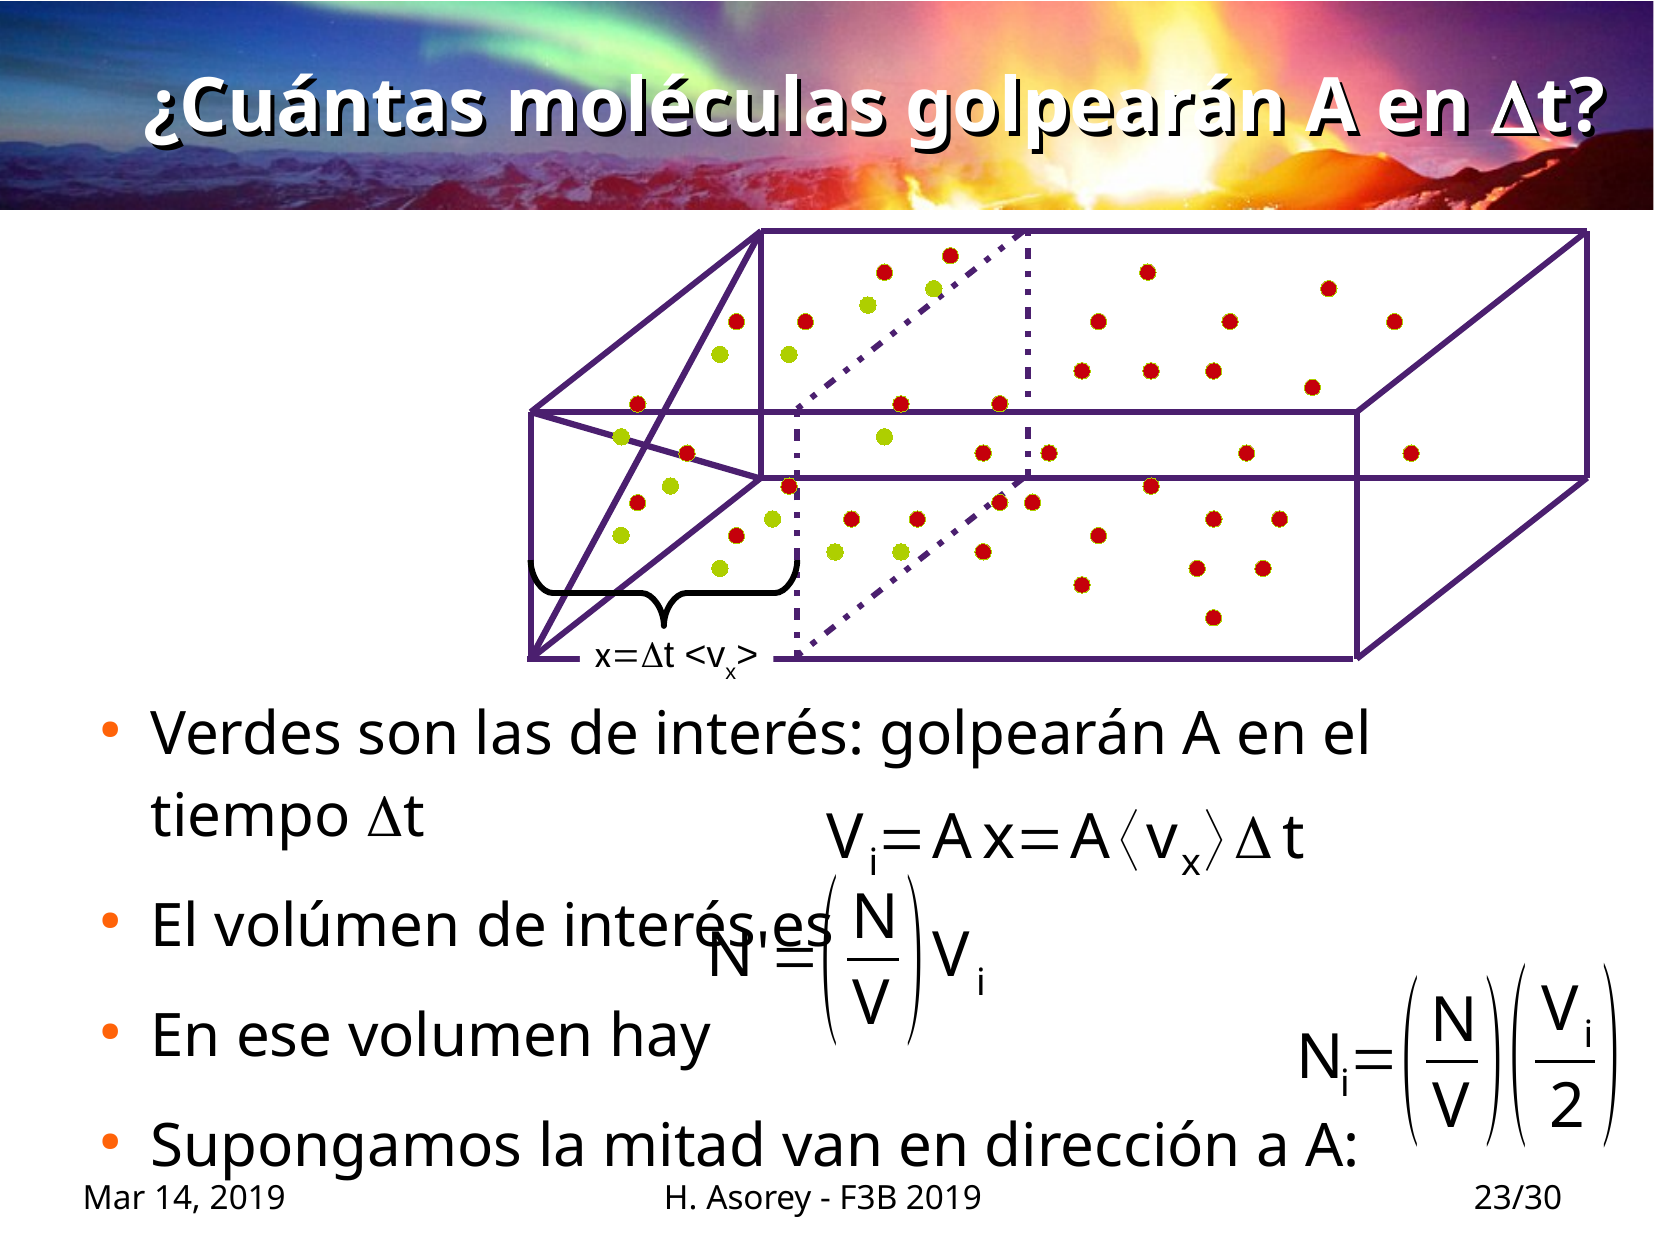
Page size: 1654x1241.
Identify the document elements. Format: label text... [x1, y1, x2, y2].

text_box [711, 560, 729, 577]
text_box [1142, 477, 1160, 495]
text_box [942, 247, 959, 264]
chart [1290, 960, 1629, 1152]
text_box [780, 346, 798, 363]
chart [699, 797, 1313, 1049]
picture [0, 1, 1654, 210]
text_box [1139, 263, 1157, 281]
text_box [1073, 362, 1091, 380]
text_box [629, 395, 647, 413]
text_box [678, 444, 696, 462]
text_box [892, 543, 910, 561]
text_box [629, 494, 646, 511]
text_box [876, 428, 893, 446]
text_box [1320, 280, 1338, 297]
text_box [843, 510, 860, 528]
text_box [780, 477, 798, 495]
text_box [662, 477, 679, 495]
title ¿Cuántas moléculas golpearán A en Dt? [45, 15, 1606, 191]
text_box [1271, 510, 1288, 528]
text_box [1221, 313, 1239, 330]
text_box [1024, 493, 1041, 511]
text_box [728, 527, 745, 544]
text_box [991, 494, 1009, 511]
text_box [991, 395, 1009, 412]
text_box [612, 428, 630, 446]
text_box [876, 263, 893, 281]
text_box [1142, 362, 1160, 380]
text_box [797, 313, 814, 330]
list Verdes son las de interés: golpearán A en el tiempo Dt El volúmen de interés es En ese volumen hay Supongamos la mitad van en dirección a A: [82, 690, 1571, 1186]
text_box x=Dt <vx> [579, 625, 774, 703]
text_box [728, 313, 745, 330]
text_box [1205, 362, 1222, 380]
text_box [1386, 313, 1403, 330]
text_box [925, 280, 943, 297]
text_box [1205, 510, 1223, 528]
text_box [1304, 379, 1321, 396]
text_box [764, 510, 781, 528]
text_box [859, 296, 877, 314]
text_box [1090, 527, 1107, 544]
text_box [974, 444, 992, 462]
text_box [1073, 576, 1091, 594]
text_box [711, 346, 729, 363]
text_box [974, 543, 992, 561]
text_box [892, 395, 910, 413]
text_box [1402, 444, 1420, 462]
text_box [1090, 313, 1107, 330]
text_box [612, 527, 630, 544]
text_box [1040, 444, 1058, 462]
text_box [1205, 609, 1222, 626]
text_box [1254, 560, 1272, 577]
text_box [909, 510, 926, 528]
text_box [1238, 444, 1255, 462]
text_box [826, 543, 844, 561]
text_box [1188, 560, 1206, 577]
